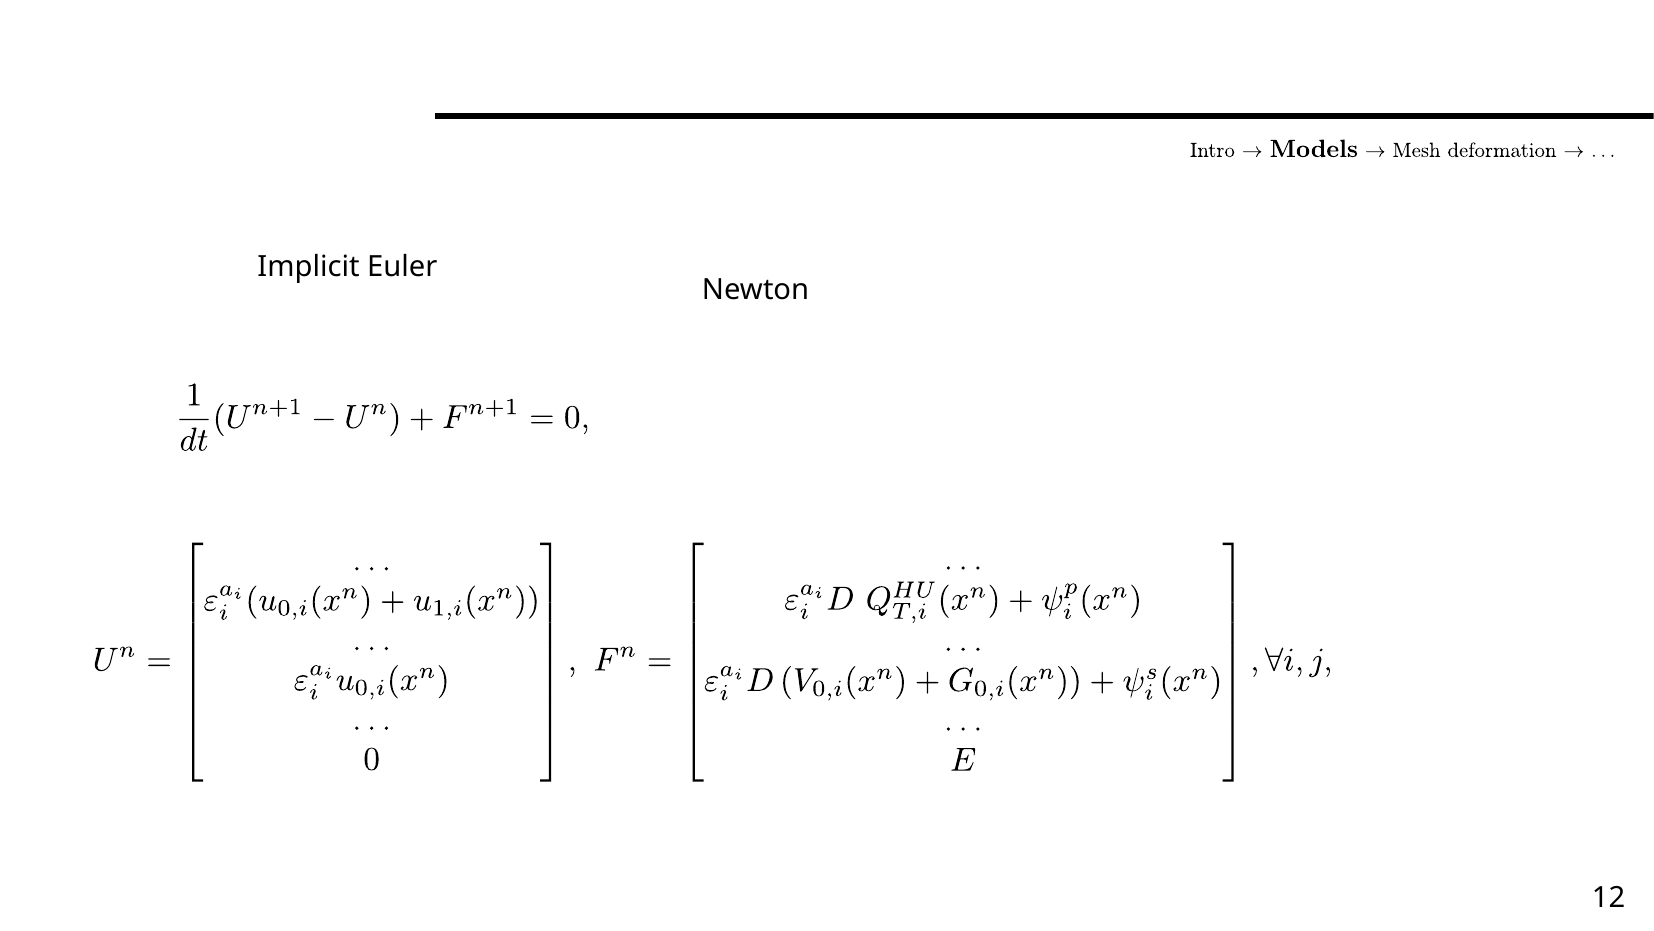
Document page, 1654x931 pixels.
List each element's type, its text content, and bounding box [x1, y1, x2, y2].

picture [94, 542, 1330, 782]
picture [1190, 139, 1614, 158]
text_box Newton [687, 260, 845, 314]
picture [178, 382, 589, 453]
text_box Implicit Euler [242, 238, 487, 318]
